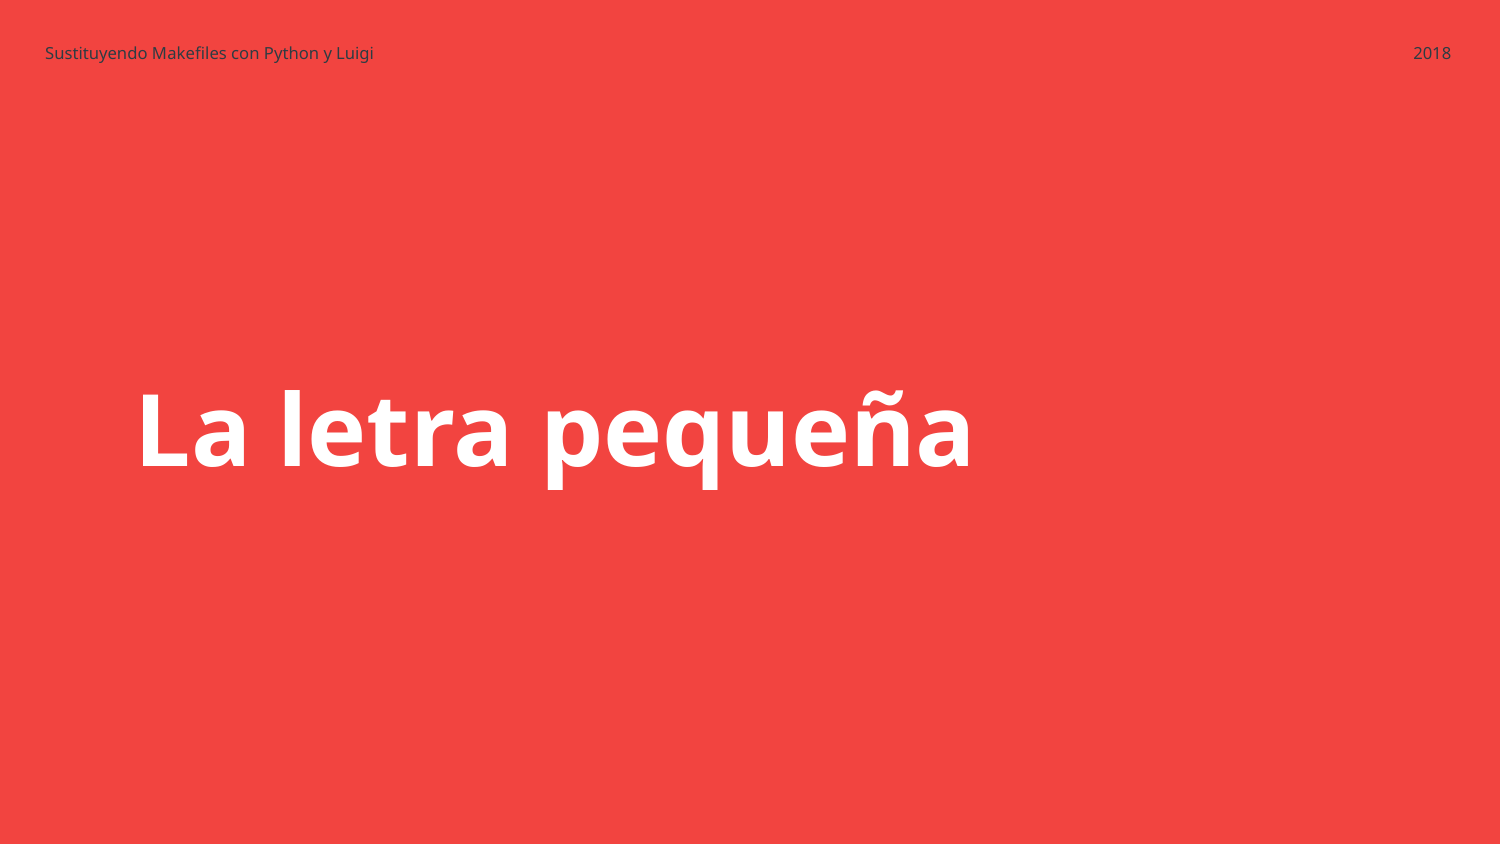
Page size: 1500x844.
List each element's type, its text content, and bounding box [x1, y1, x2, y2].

title La letra pequeña [119, 128, 1381, 726]
